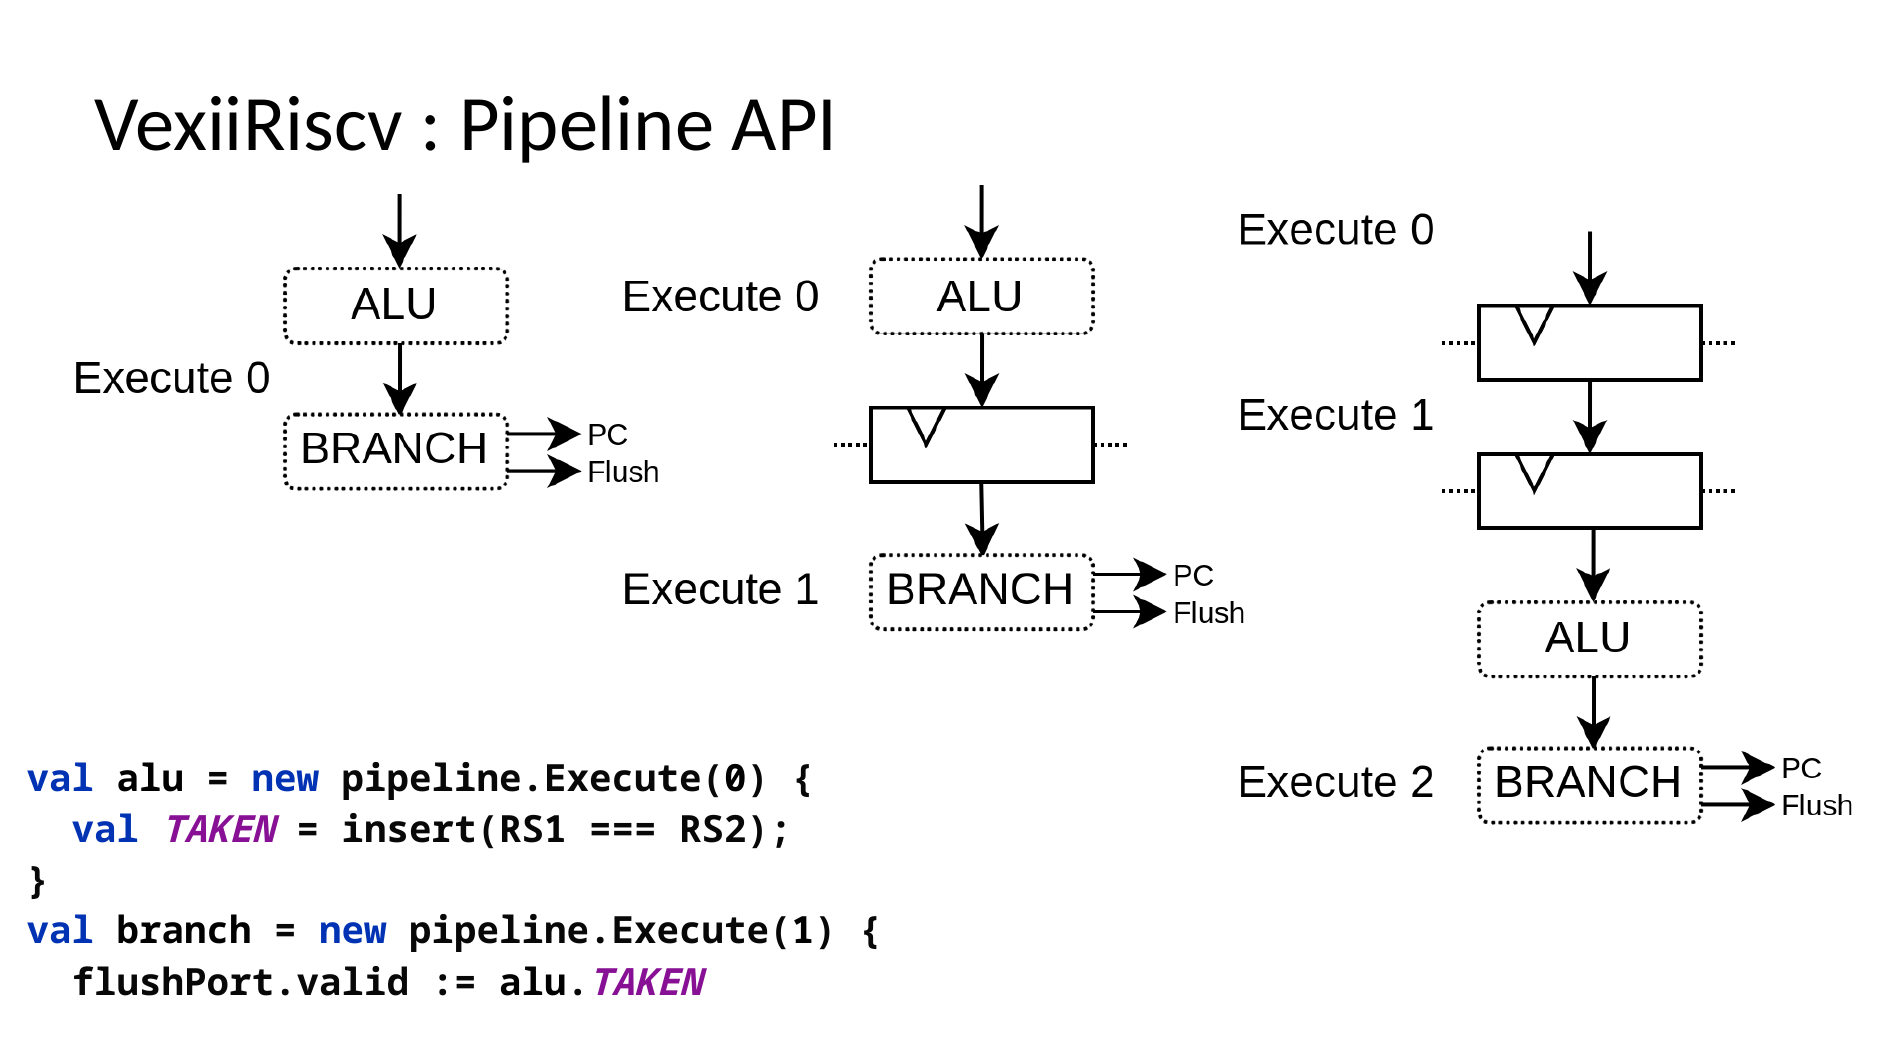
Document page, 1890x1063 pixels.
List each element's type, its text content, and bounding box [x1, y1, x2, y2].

picture [23, 118, 1890, 878]
text_box val alu = new pipeline.Execute(0) { val TAKEN = insert(RS1 === RS2); } val branch = new pipeline.Execute(1) { flushPort.valid := alu.TAKEN pcPort.valid := alu.TAKEN pcPort.pc := .. } [11, 590, 1560, 1063]
title VexiiRiscv : Pipeline API [94, 42, 1796, 118]
